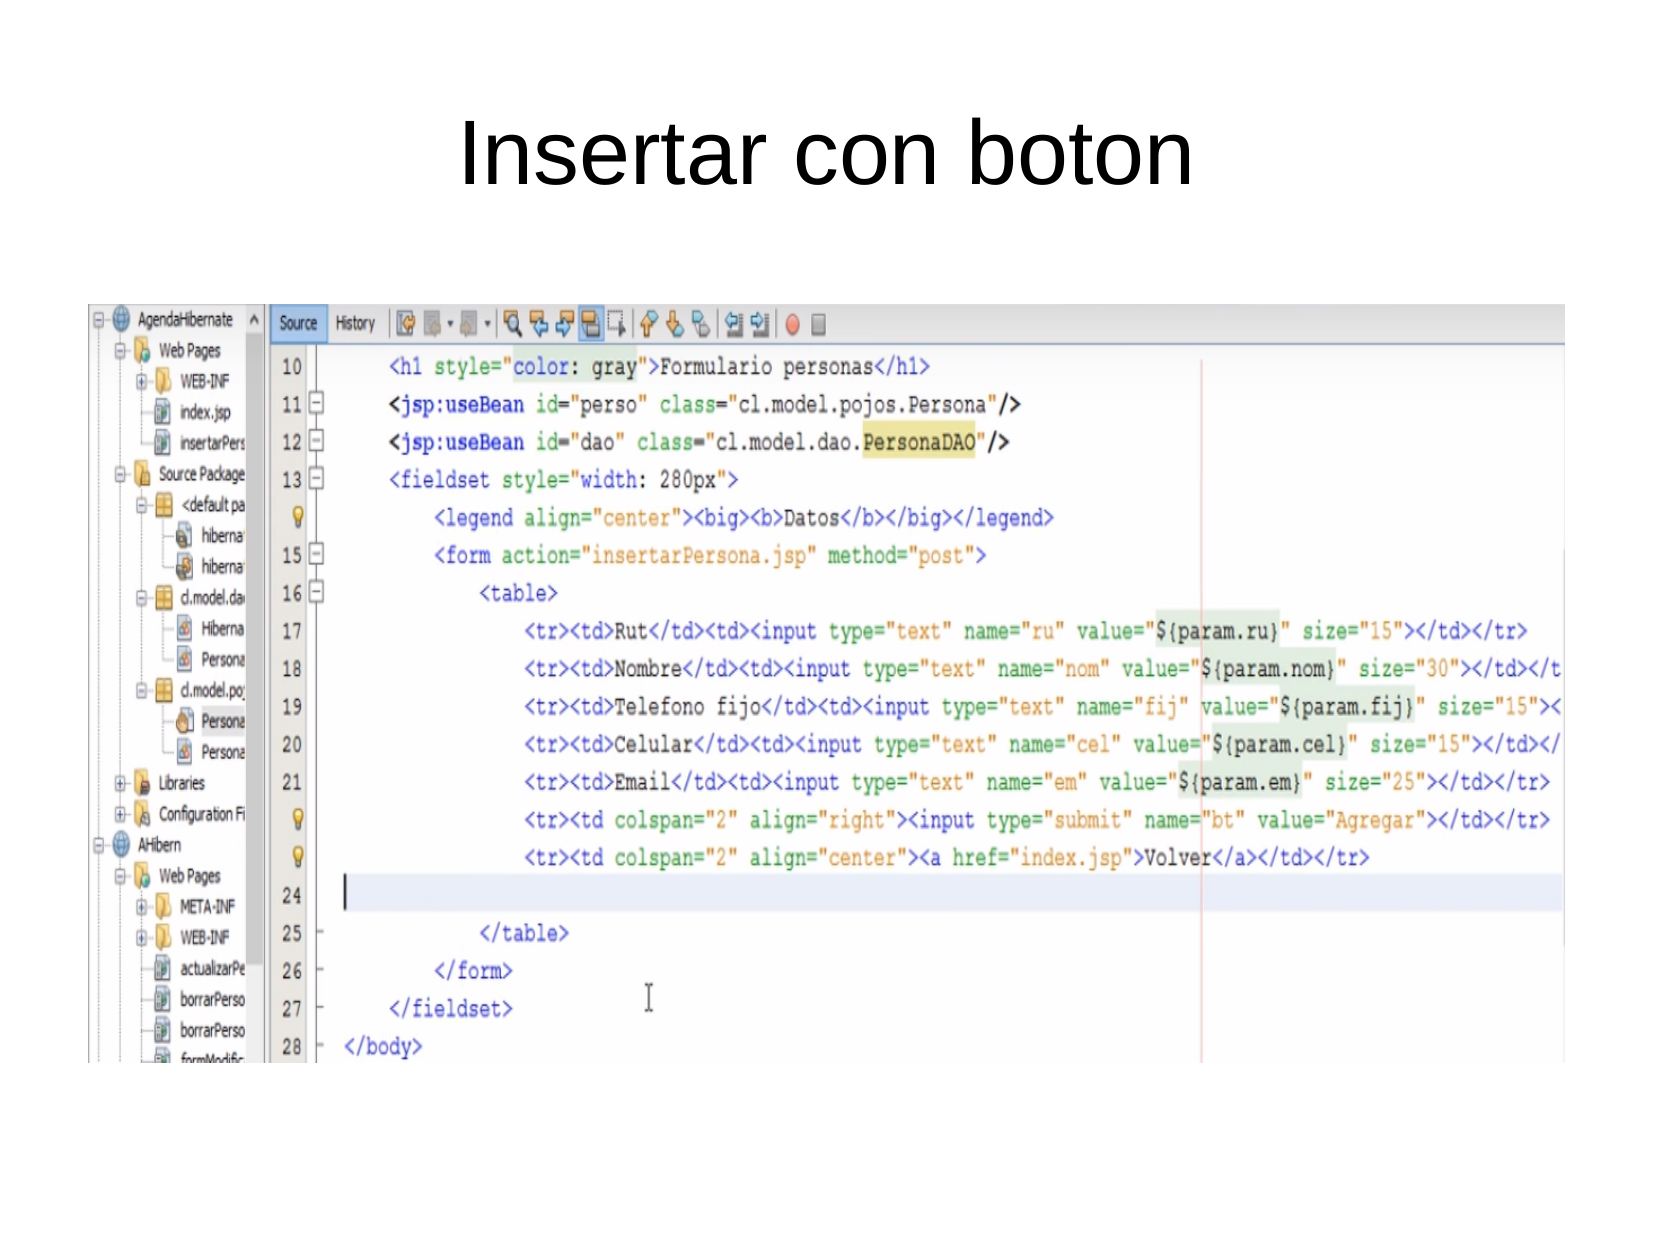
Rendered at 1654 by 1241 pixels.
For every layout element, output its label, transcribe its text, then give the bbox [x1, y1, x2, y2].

picture [88, 304, 1565, 1063]
title Insertar con boton [82, 49, 1571, 257]
